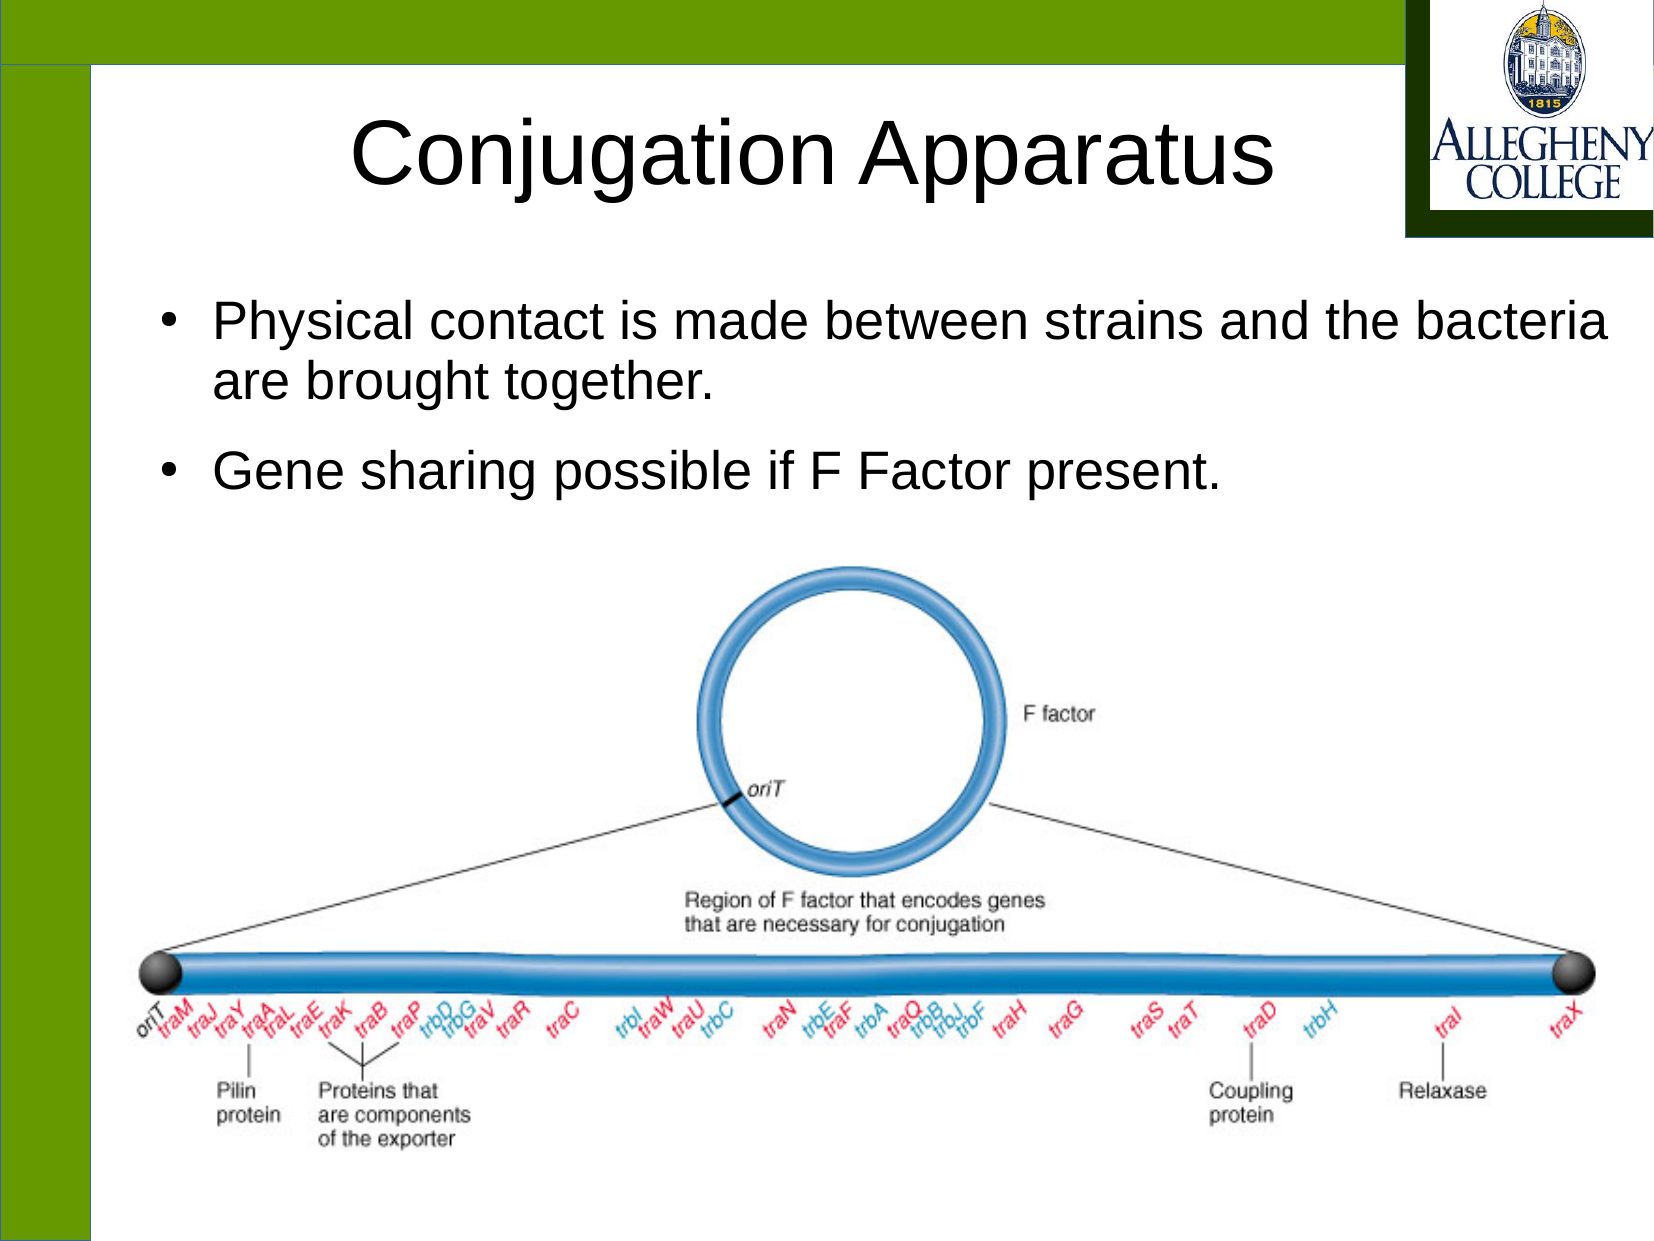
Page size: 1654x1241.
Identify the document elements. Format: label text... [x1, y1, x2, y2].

title Conjugation Apparatus [112, 65, 1515, 257]
picture [113, 555, 1611, 1164]
picture [1430, 0, 1654, 210]
text_box [0, 0, 1654, 1241]
list Physical contact is made between strains and the bacteria are brought together. Gene sharing possible if F Factor present. [141, 290, 1630, 1010]
